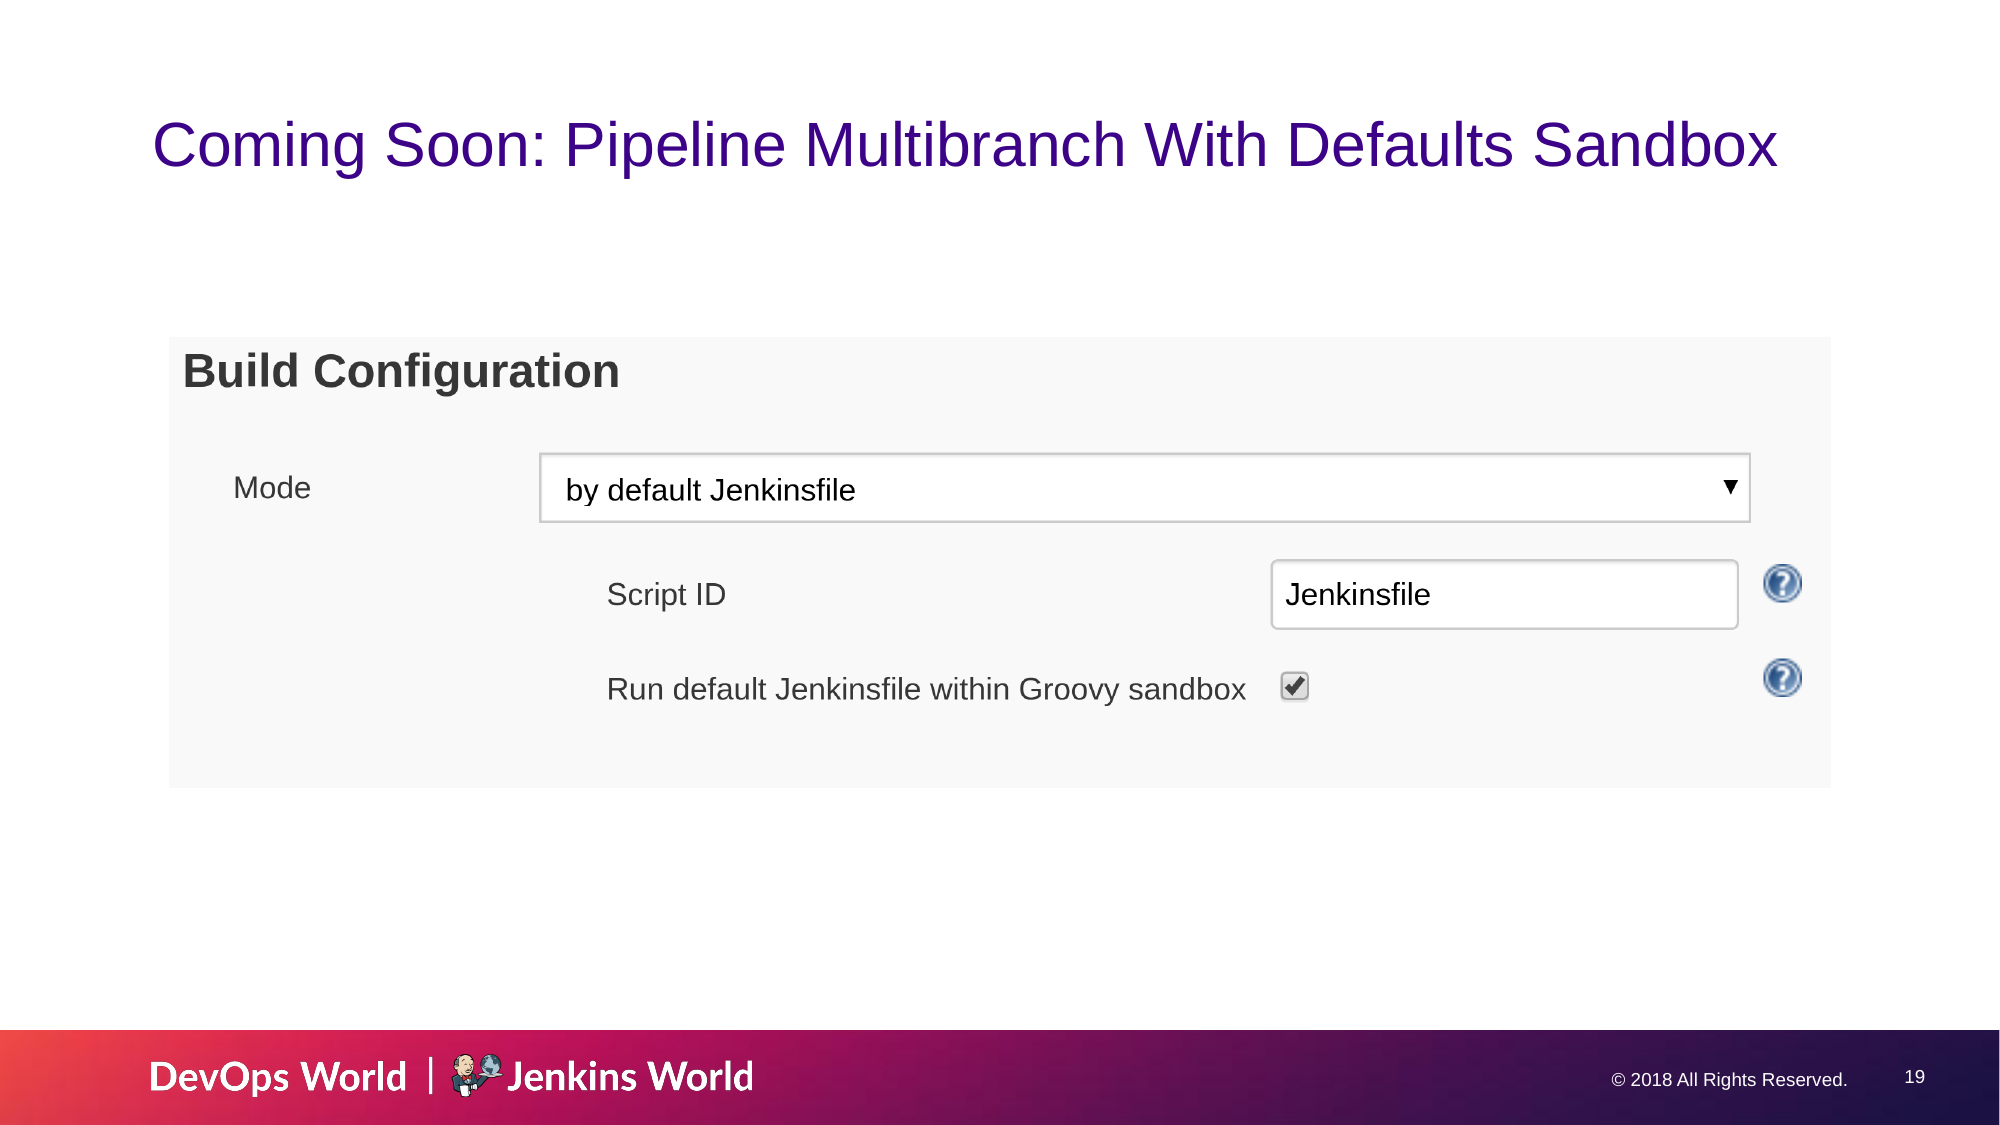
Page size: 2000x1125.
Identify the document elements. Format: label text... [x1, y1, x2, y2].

title Coming Soon: Pipeline Multibranch With Defaults Sandbox [152, 60, 1848, 180]
picture [169, 337, 1831, 788]
picture [0, 1030, 2000, 1125]
